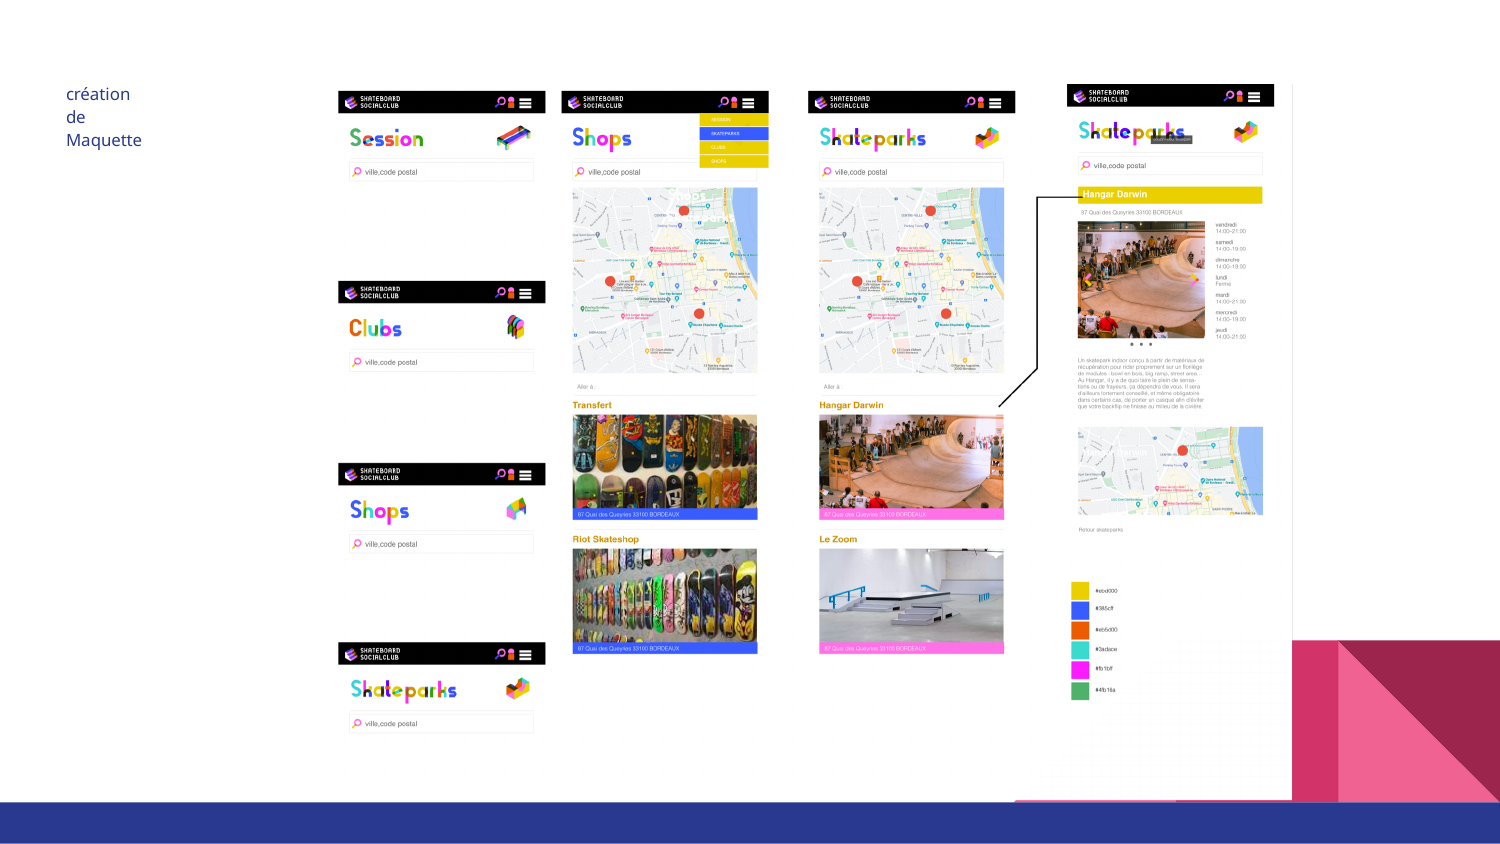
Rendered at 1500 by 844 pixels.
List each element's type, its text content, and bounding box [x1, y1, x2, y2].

picture [325, 84, 1300, 807]
title création de Maquette [51, 67, 1449, 167]
